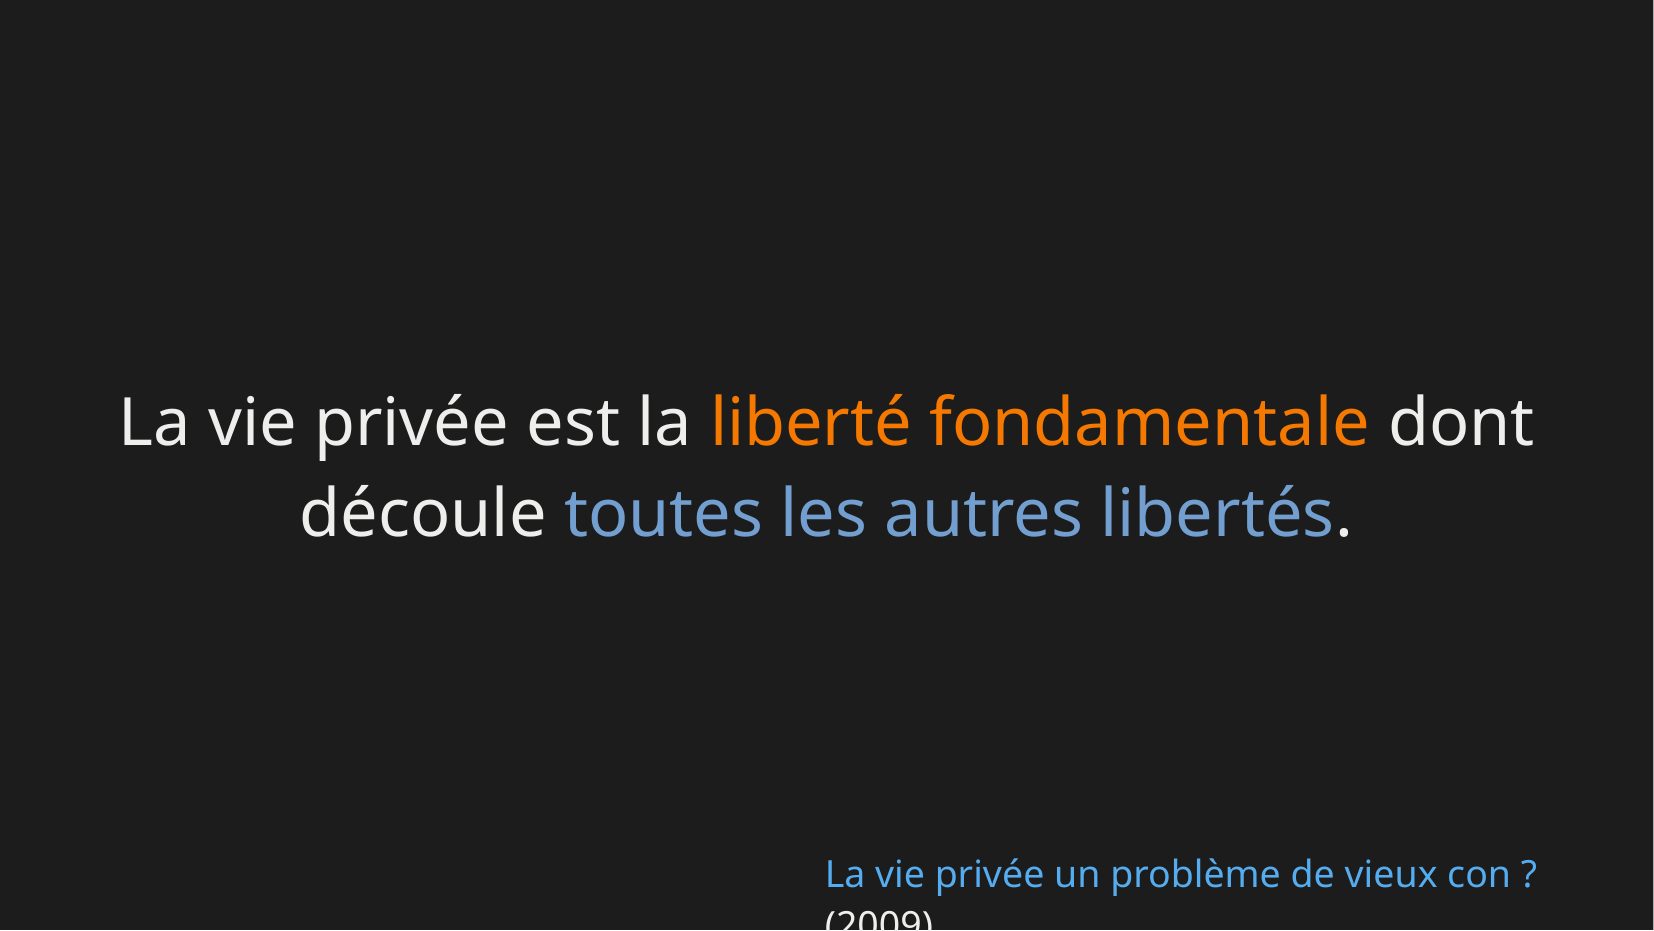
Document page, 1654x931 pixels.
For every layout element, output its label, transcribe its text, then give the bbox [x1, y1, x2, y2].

subtitle La vie privée est la liberté fondamentale dont découle toutes les autres libertés. [82, 105, 1571, 826]
text_box La vie privée un problème de vieux con ? (2009) [810, 840, 1654, 930]
